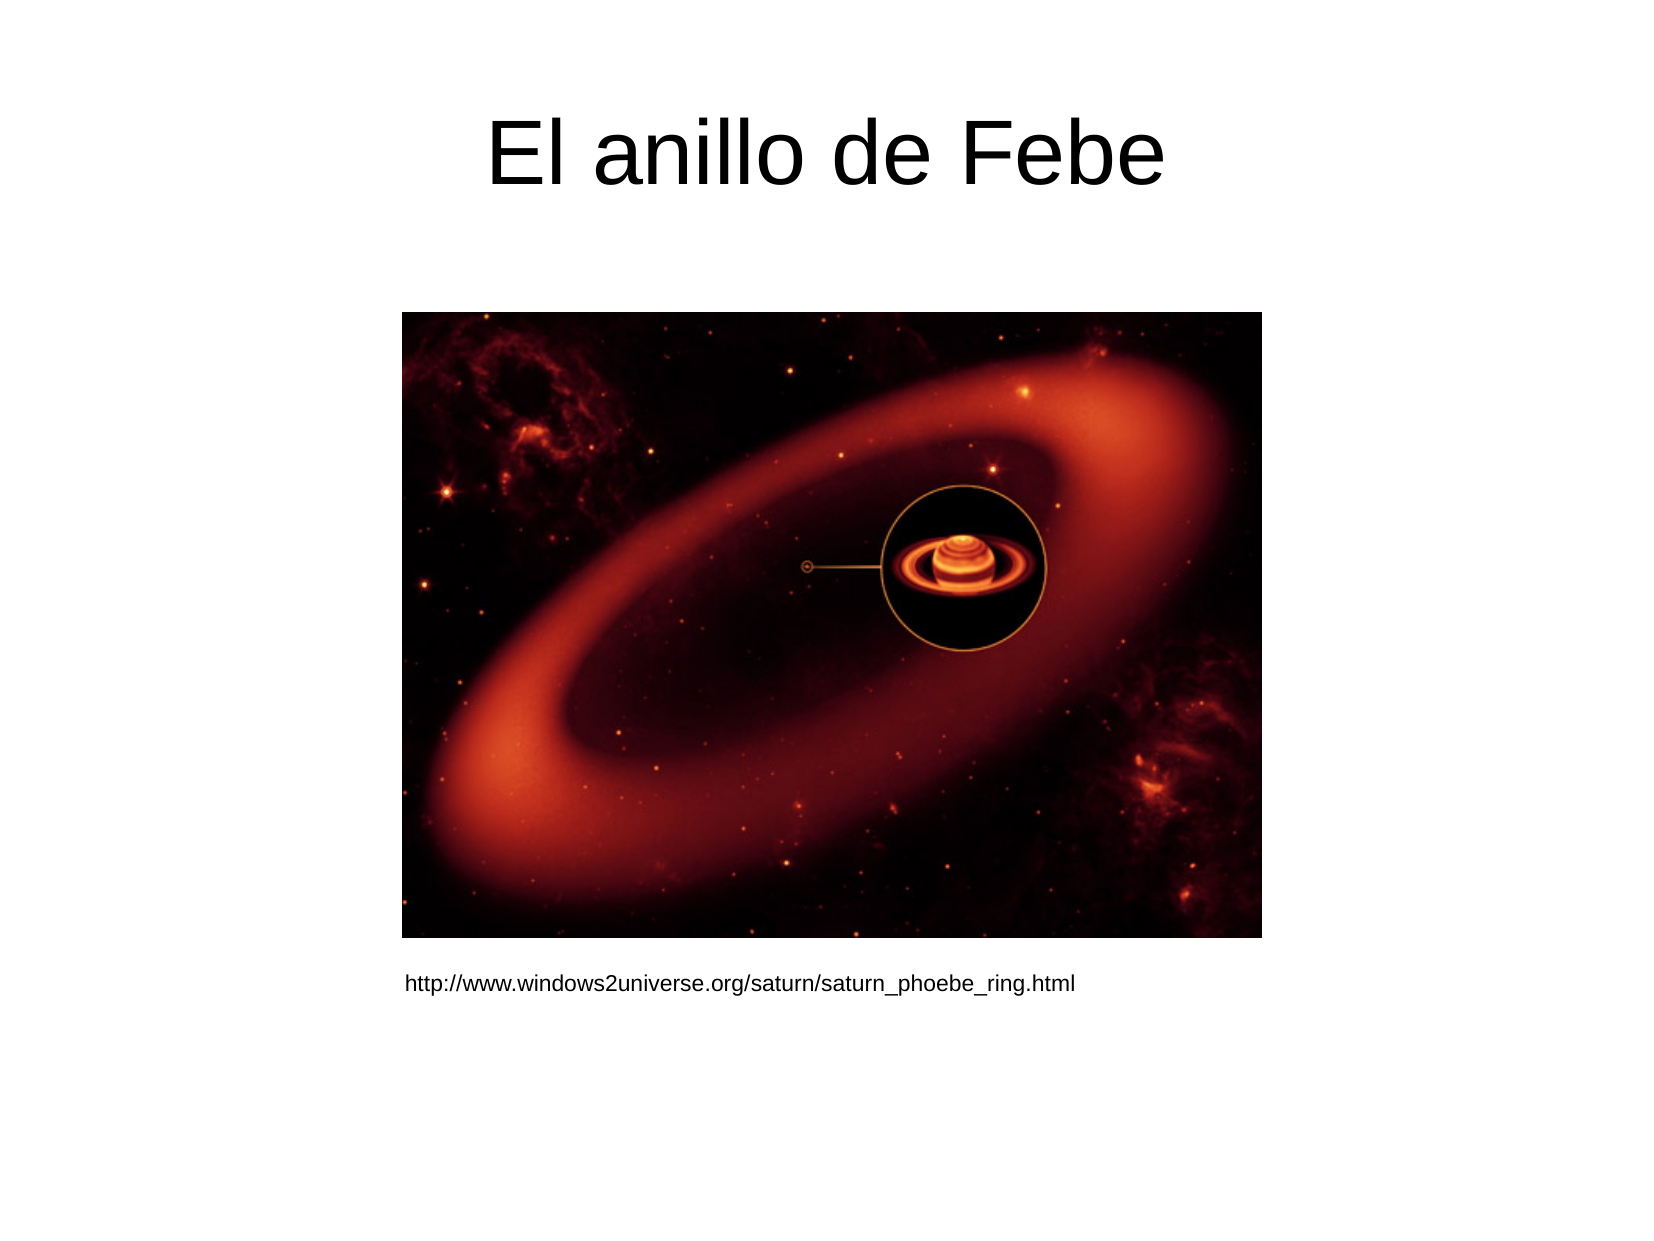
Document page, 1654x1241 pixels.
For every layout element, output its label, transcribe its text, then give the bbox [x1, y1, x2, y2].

text_box http://www.windows2universe.org/saturn/saturn_phoebe_ring.html [390, 963, 1512, 1021]
picture [402, 312, 1262, 938]
title El anillo de Febe [82, 49, 1571, 257]
